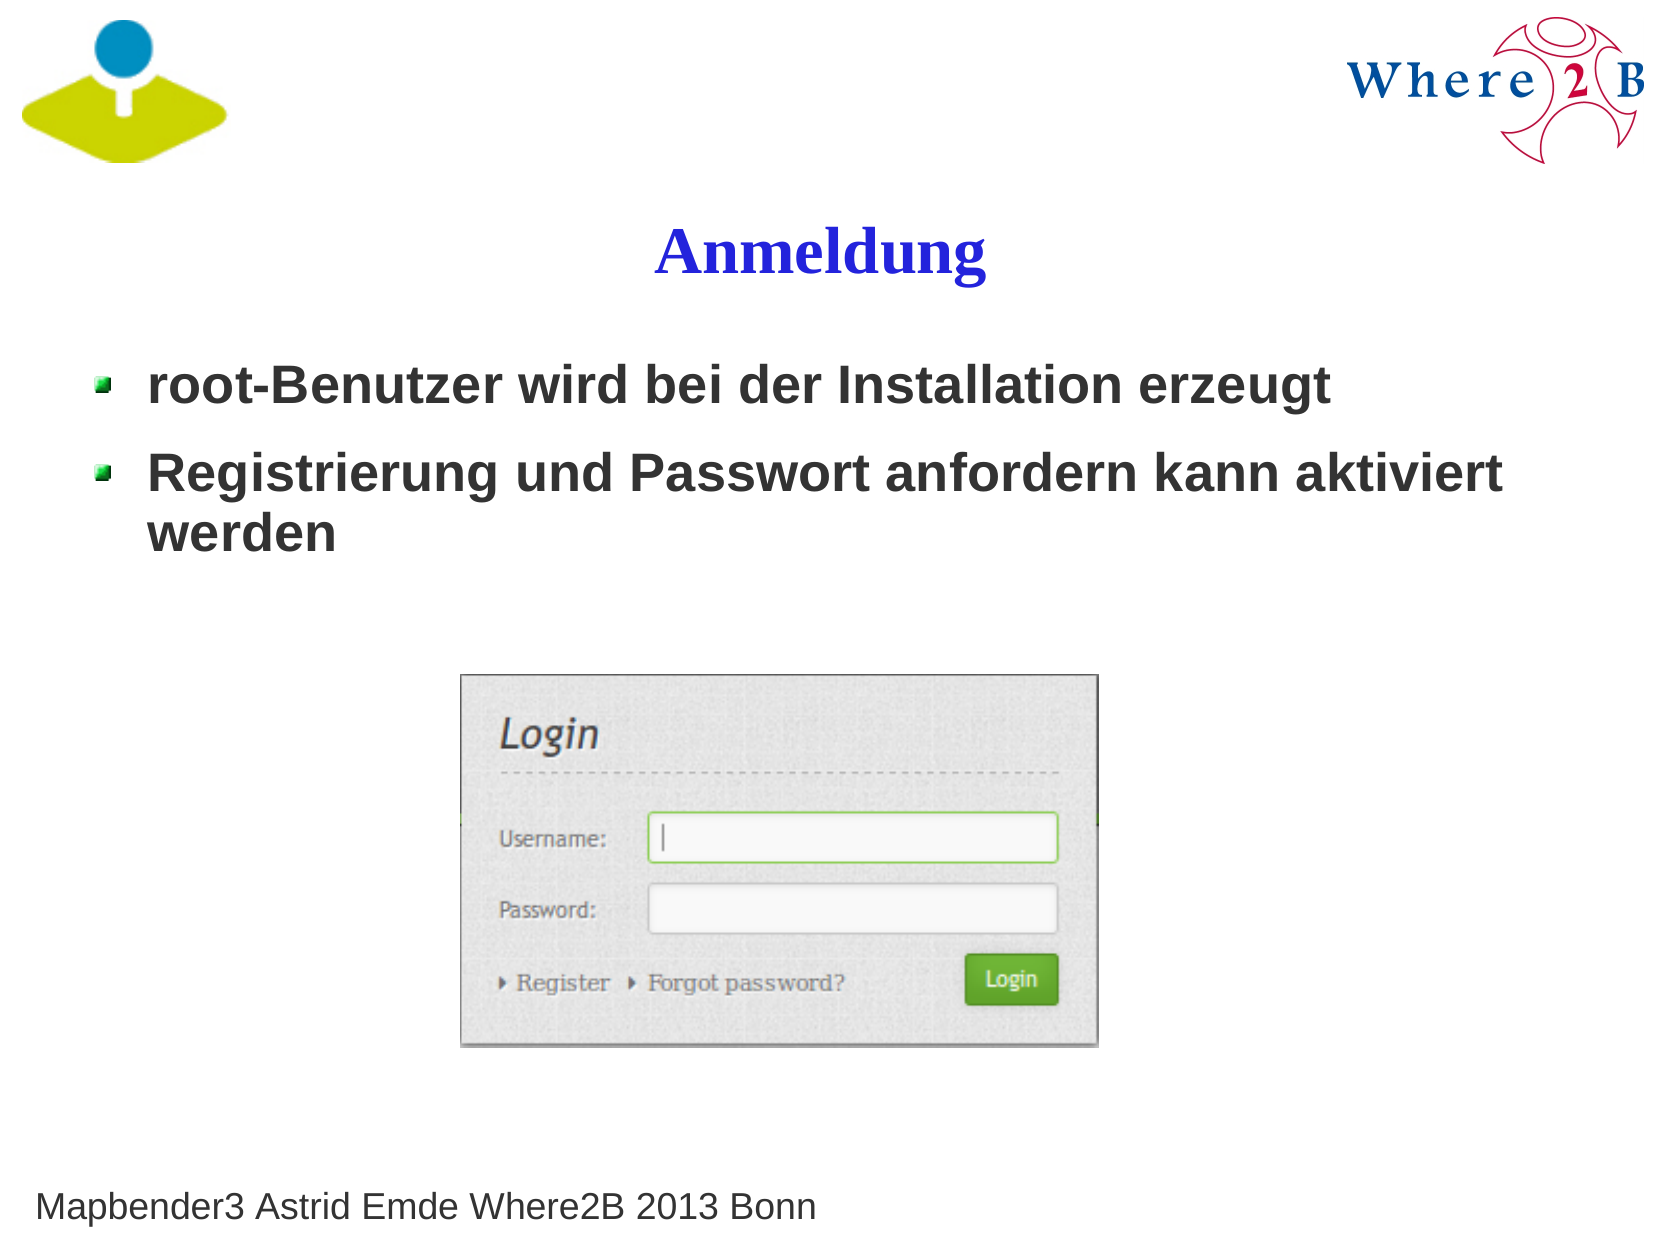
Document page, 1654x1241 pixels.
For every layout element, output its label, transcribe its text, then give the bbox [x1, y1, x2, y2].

picture [1347, 17, 1644, 164]
picture [22, 20, 231, 163]
picture [460, 674, 1099, 1048]
title Anmeldung [76, 177, 1565, 325]
list root-Benutzer wird bei der Installation erzeugt Registrierung und Passwort anfordern kann aktiviert werden [76, 354, 1565, 1173]
